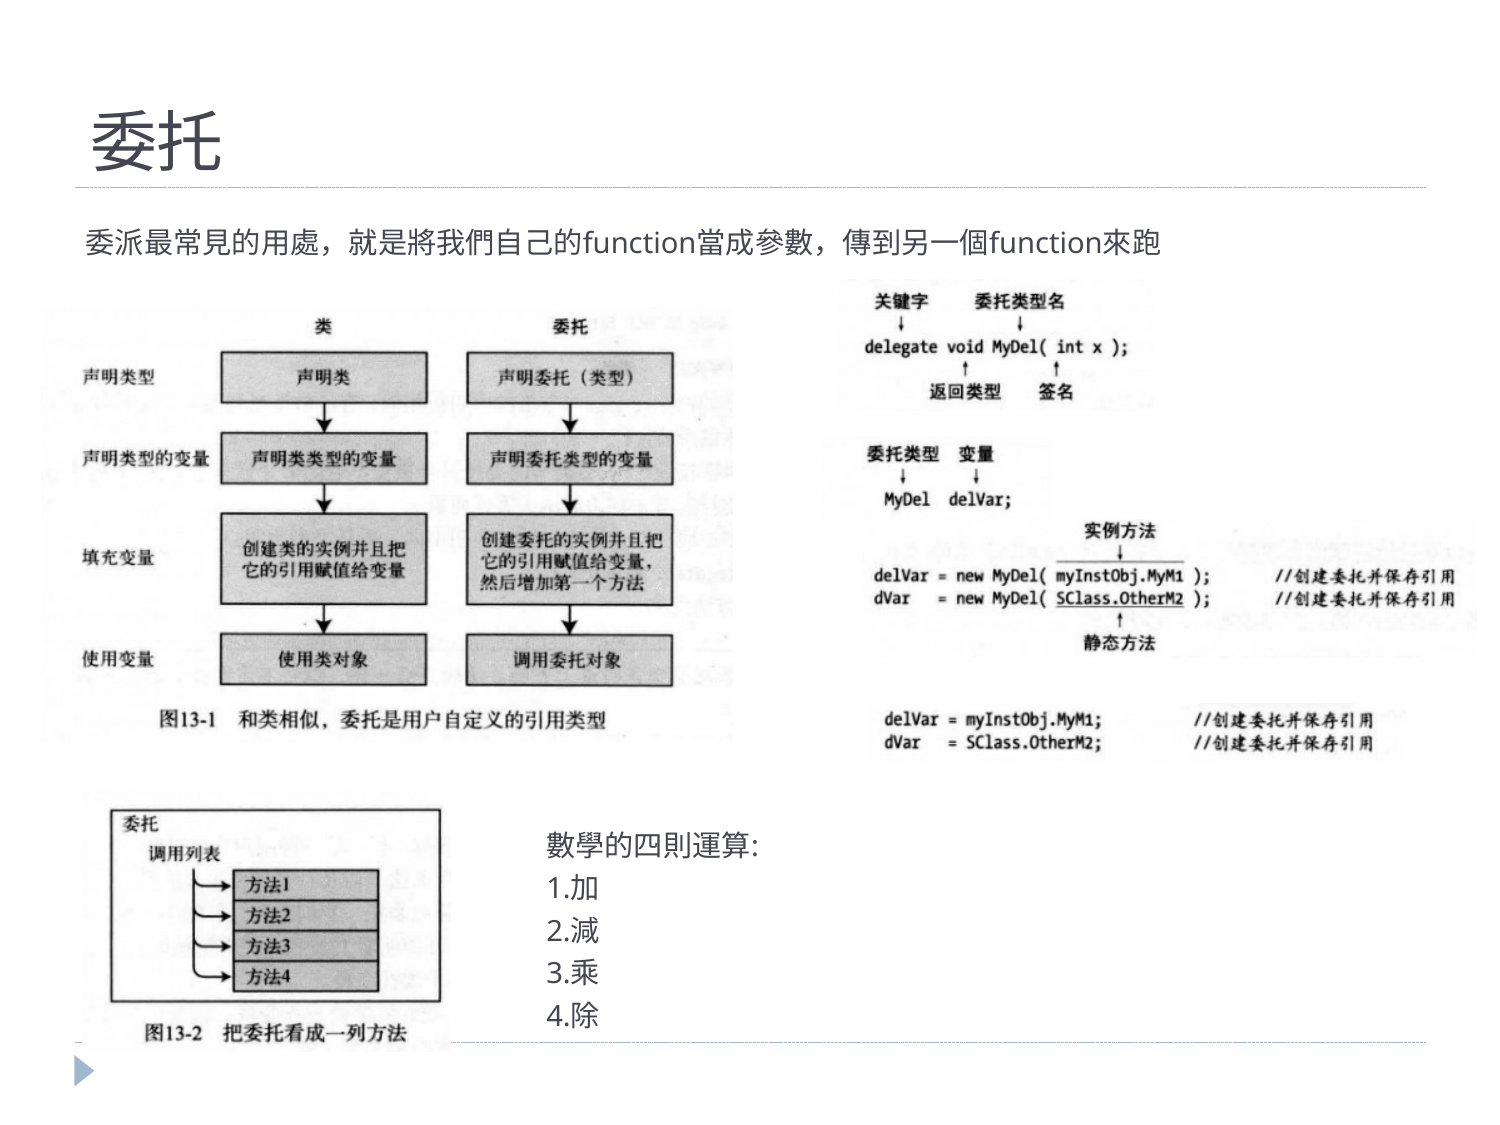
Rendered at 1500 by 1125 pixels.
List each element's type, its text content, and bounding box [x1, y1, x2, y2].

picture [837, 343, 1154, 411]
picture [82, 791, 451, 1052]
picture [821, 436, 1477, 658]
text_box 委派最常見的用處，就是將我們自己的function當成參數，傳到另一個function來跑 [70, 212, 1406, 343]
text_box 數學的四則運算: 1.加 2.減 3.乘 4.除 [531, 814, 1205, 1004]
picture [868, 703, 1407, 761]
picture [41, 307, 733, 743]
title 委托 [75, 25, 1426, 188]
